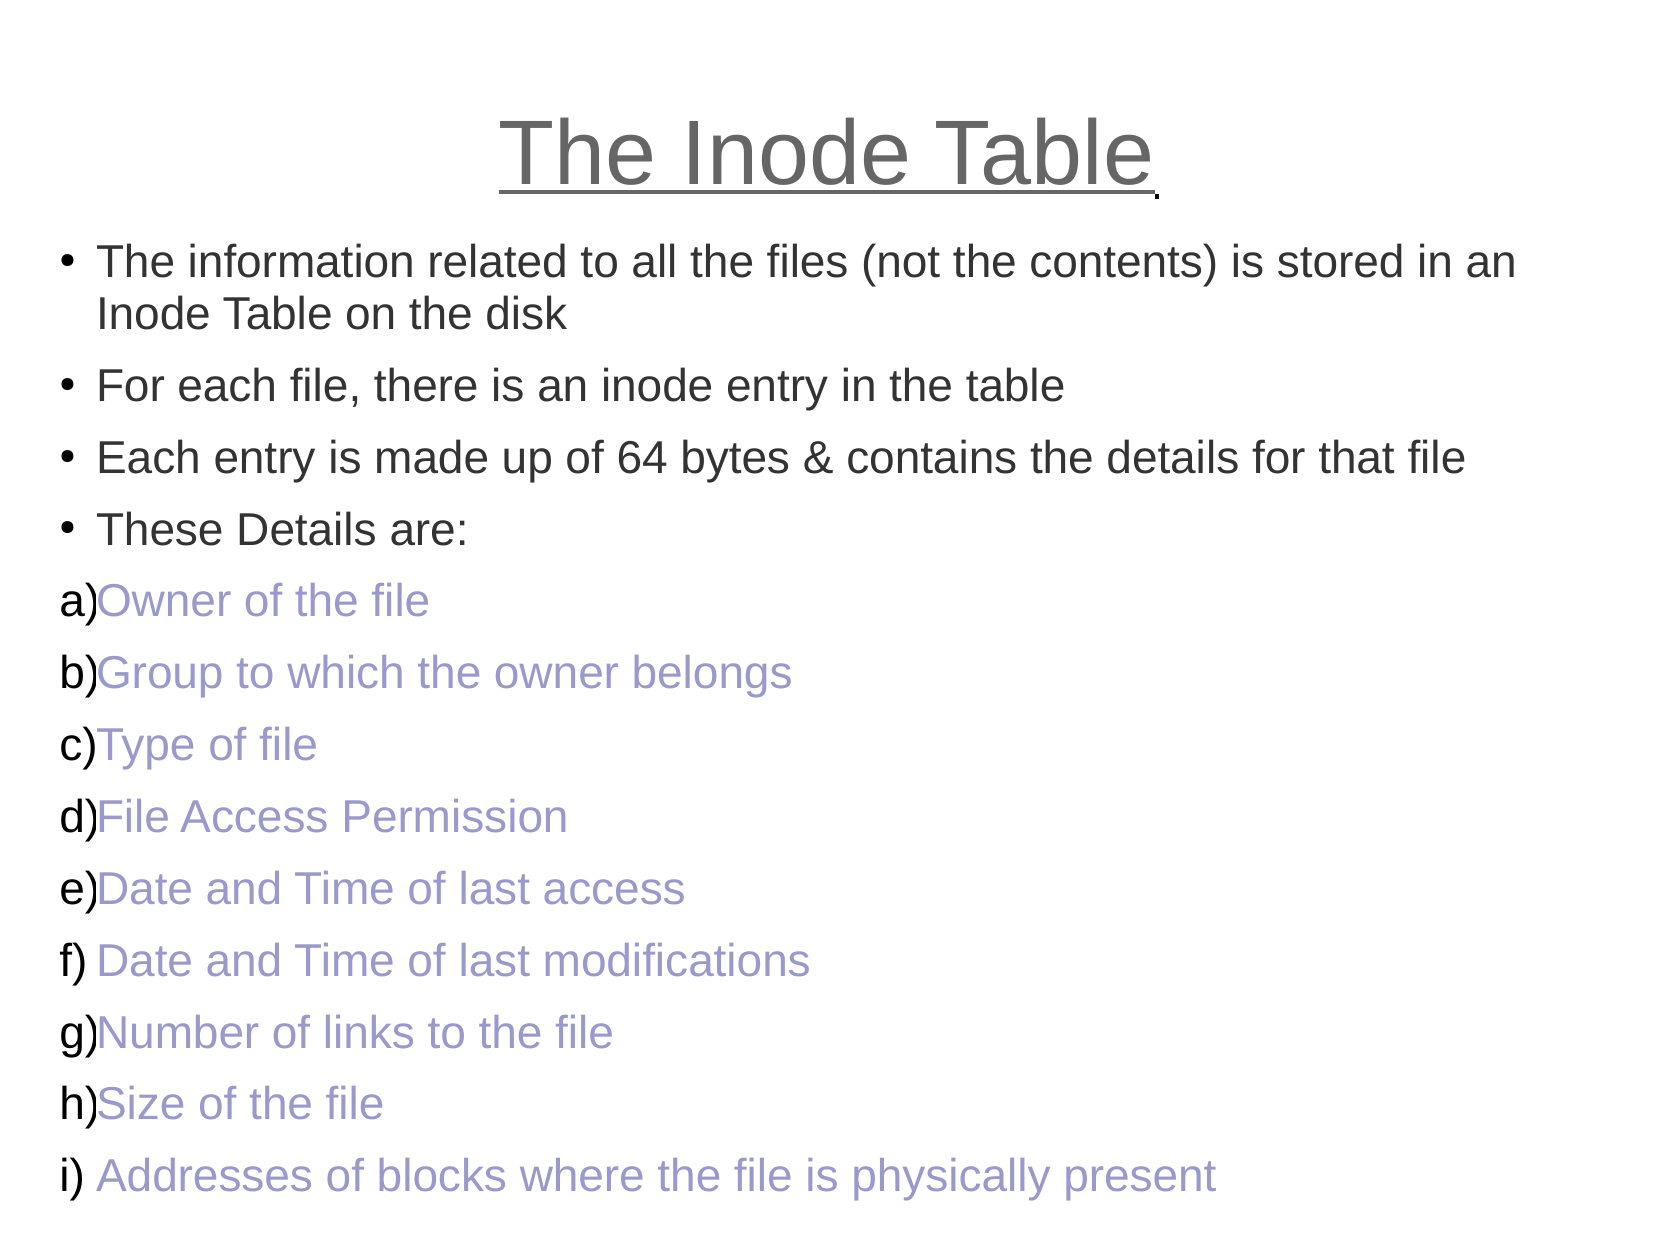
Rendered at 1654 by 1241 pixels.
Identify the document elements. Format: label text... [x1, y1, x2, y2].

title The Inode Table [82, 49, 1571, 236]
list The information related to all the files (not the contents) is stored in an Inode Table on the disk For each file, there is an inode entry in the table Each entry is made up of 64 bytes & contains the details for that file These Details are: Owner of the file Group to which the owner belongs Type of file File Access Permission Date and Time of last access Date and Time of last modifications Number of links to the file Size of the file Addresses of blocks where the file is physically present [47, 236, 1571, 1205]
